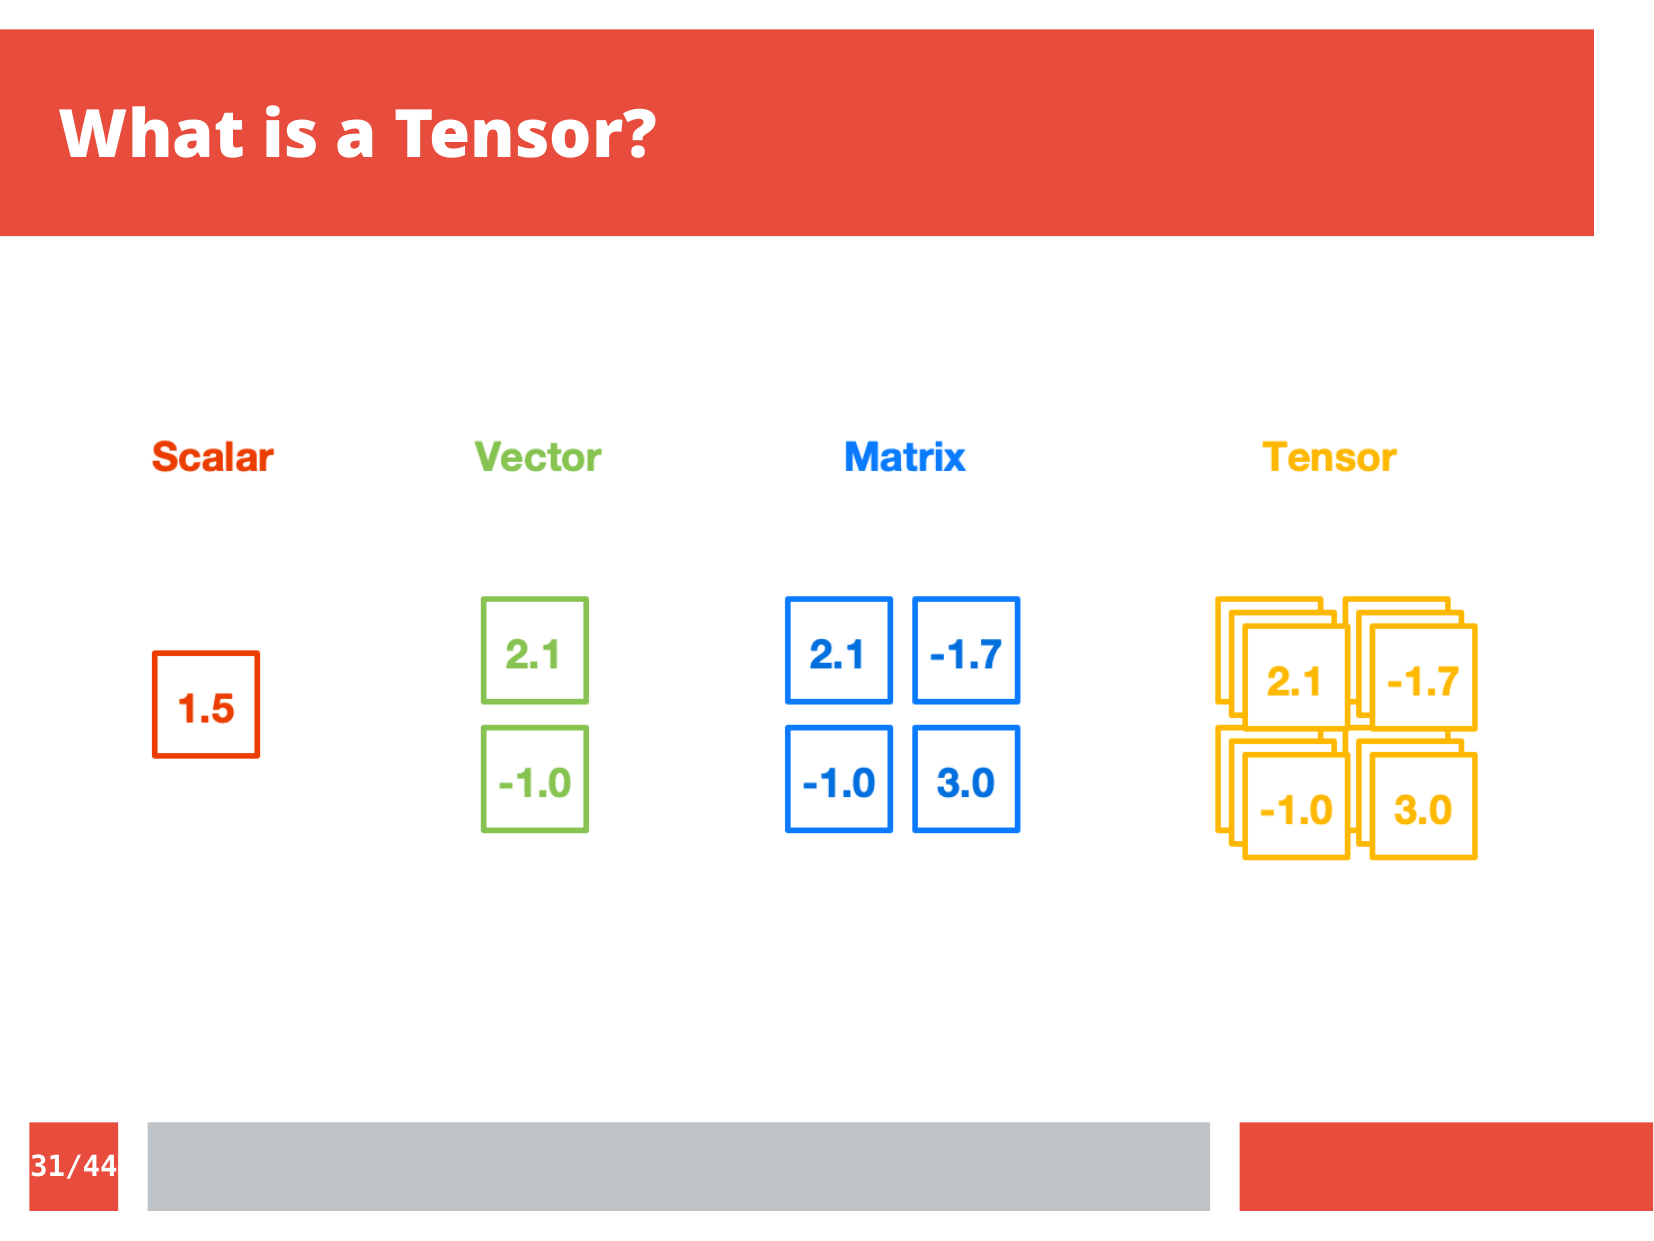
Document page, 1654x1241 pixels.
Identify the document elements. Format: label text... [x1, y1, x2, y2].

picture [45, 374, 1622, 1051]
title What is a Tensor? [58, 90, 1594, 178]
